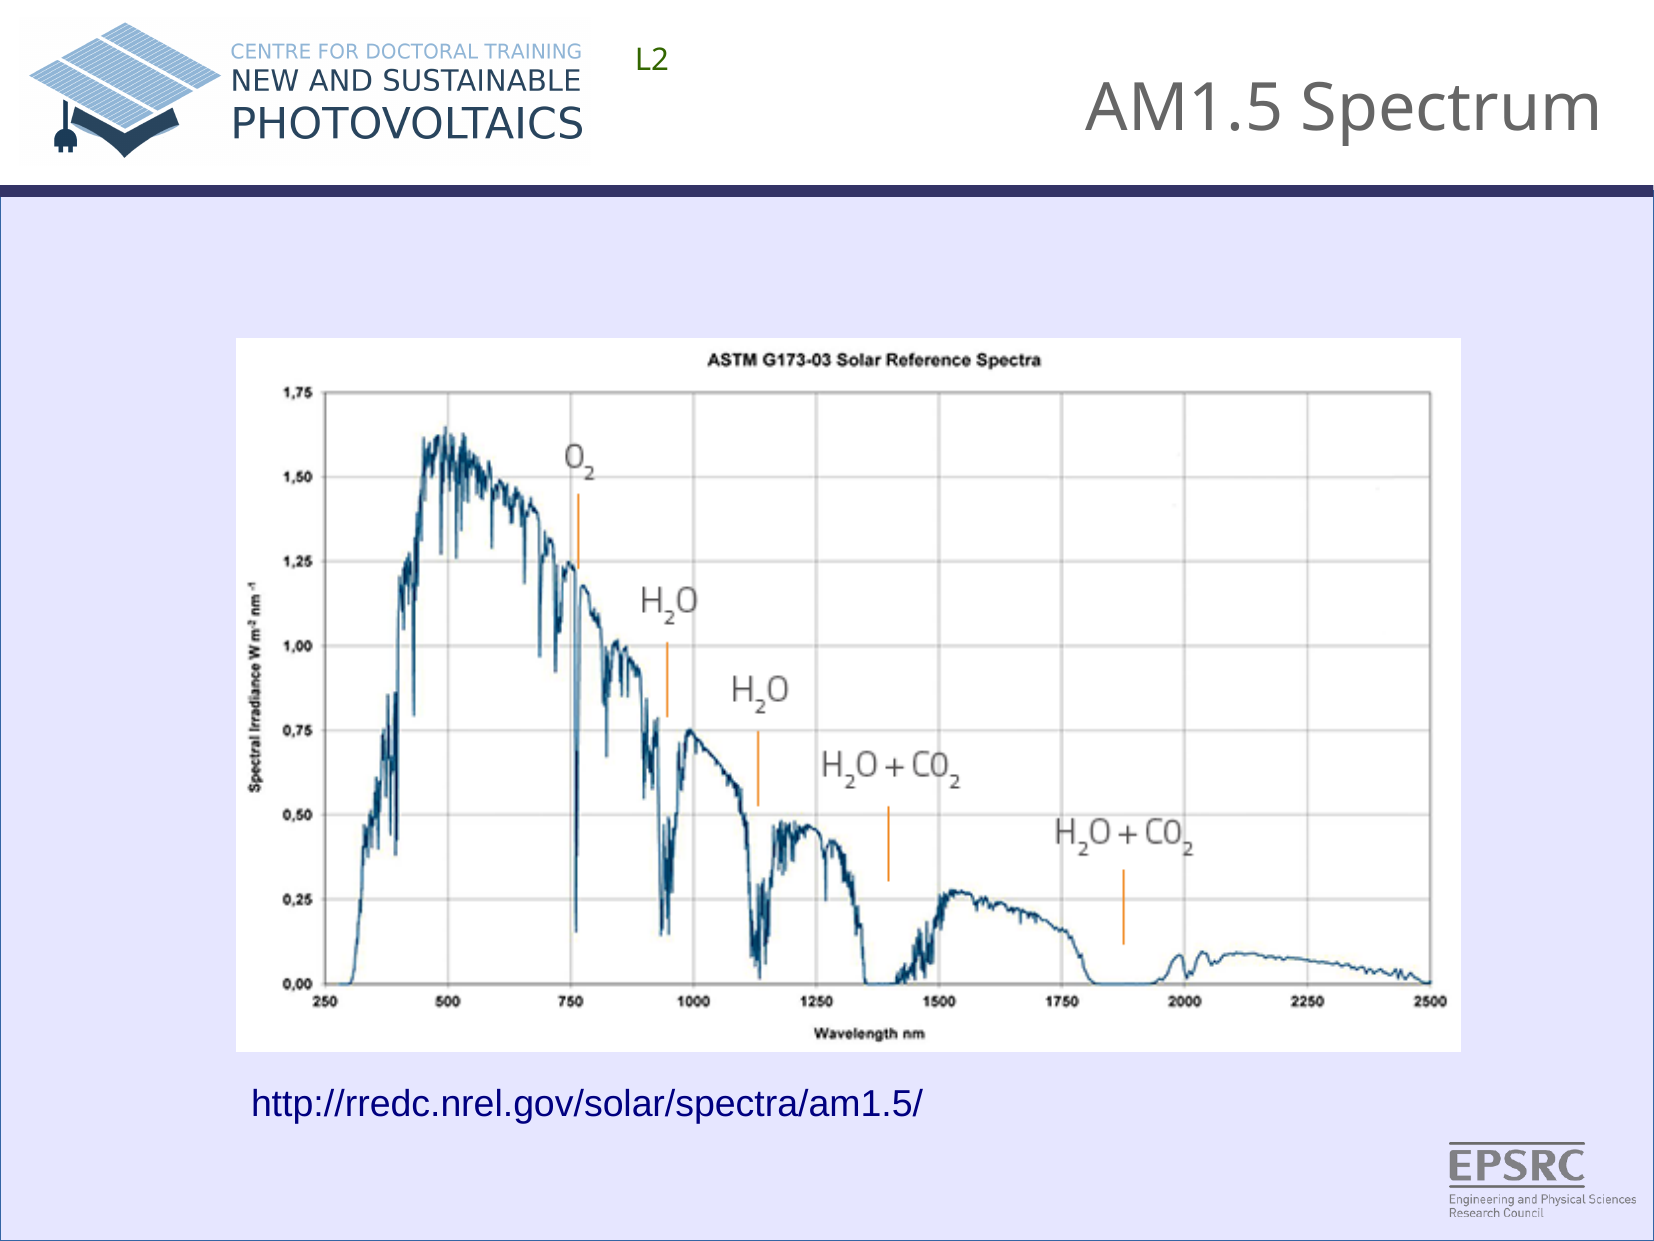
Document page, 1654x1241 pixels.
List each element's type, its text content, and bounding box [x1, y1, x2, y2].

text_box [0, 197, 1654, 1241]
picture [236, 338, 1461, 1052]
picture [1449, 1142, 1636, 1217]
text_box AM1.5 Spectrum [767, 51, 1619, 142]
text_box http://rredc.nrel.gov/solar/spectra/am1.5/ [236, 1074, 1182, 1132]
text_box L2 [620, 29, 880, 80]
picture [19, 17, 591, 166]
